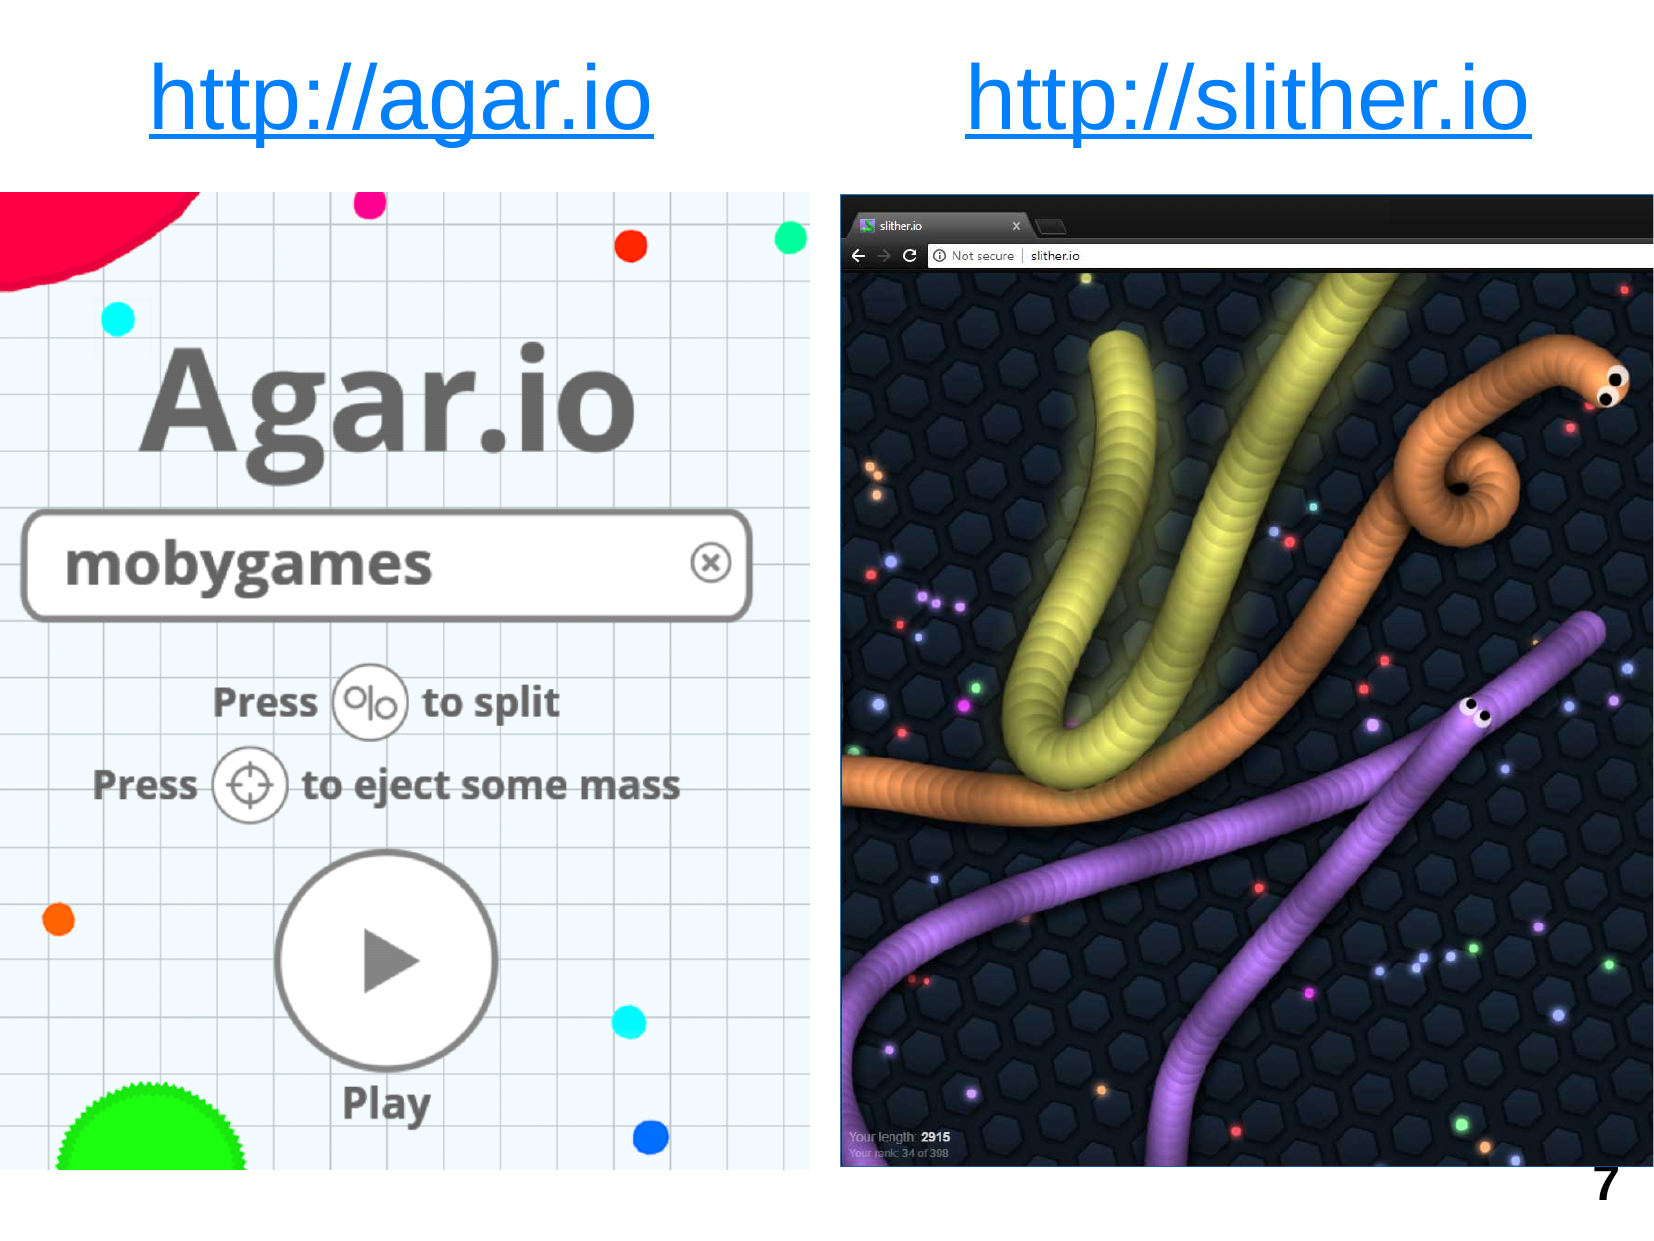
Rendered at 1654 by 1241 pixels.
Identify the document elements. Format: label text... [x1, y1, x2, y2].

picture [0, 192, 811, 1171]
title http://slither.io [960, 15, 1538, 181]
title http://agar.io [112, 15, 691, 181]
picture [840, 194, 1654, 1167]
